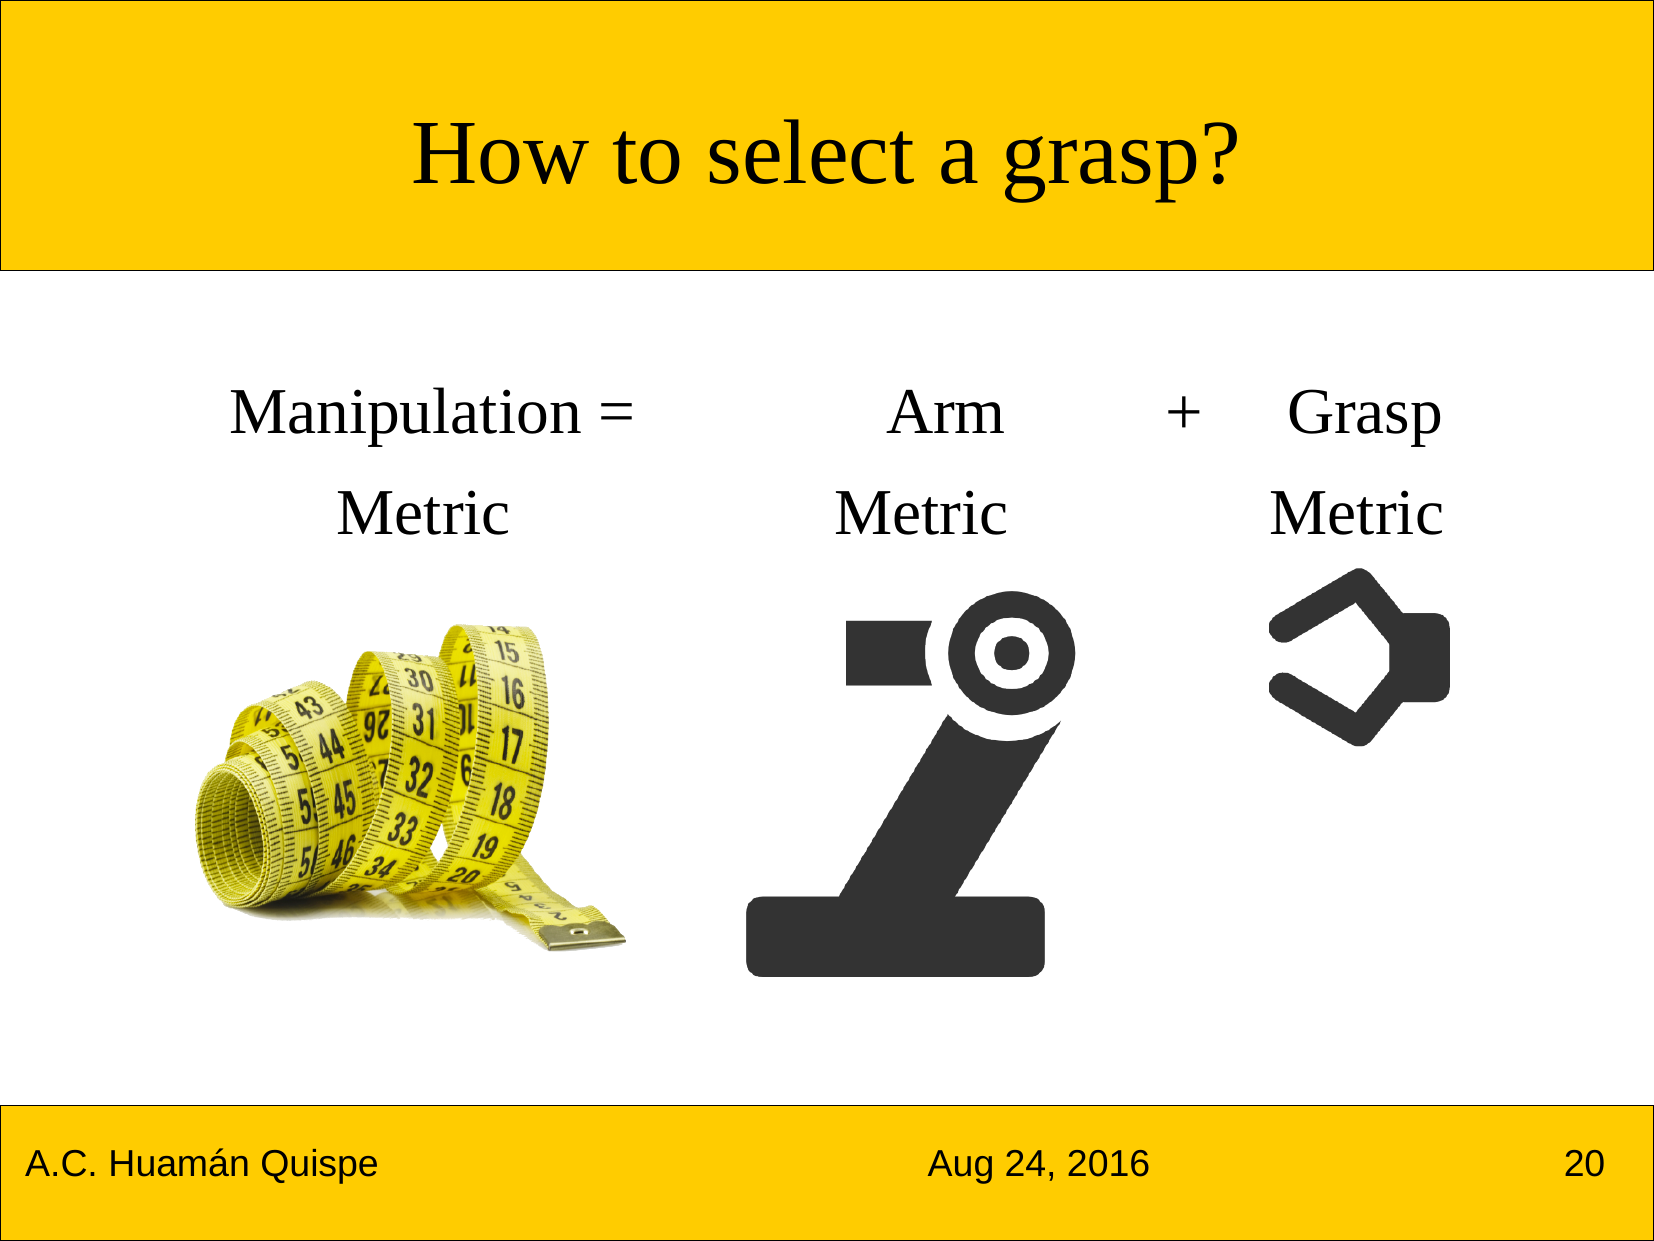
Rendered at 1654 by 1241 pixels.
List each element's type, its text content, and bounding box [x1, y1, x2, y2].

title How to select a grasp? [82, 49, 1571, 257]
picture [1269, 568, 1450, 751]
list Arm Metric [603, 375, 1219, 550]
picture [731, 586, 1077, 977]
list Manipulation = Metric [90, 375, 603, 550]
list + [1095, 375, 1246, 481]
list Grasp Metric [1219, 375, 1639, 550]
picture [174, 575, 631, 961]
